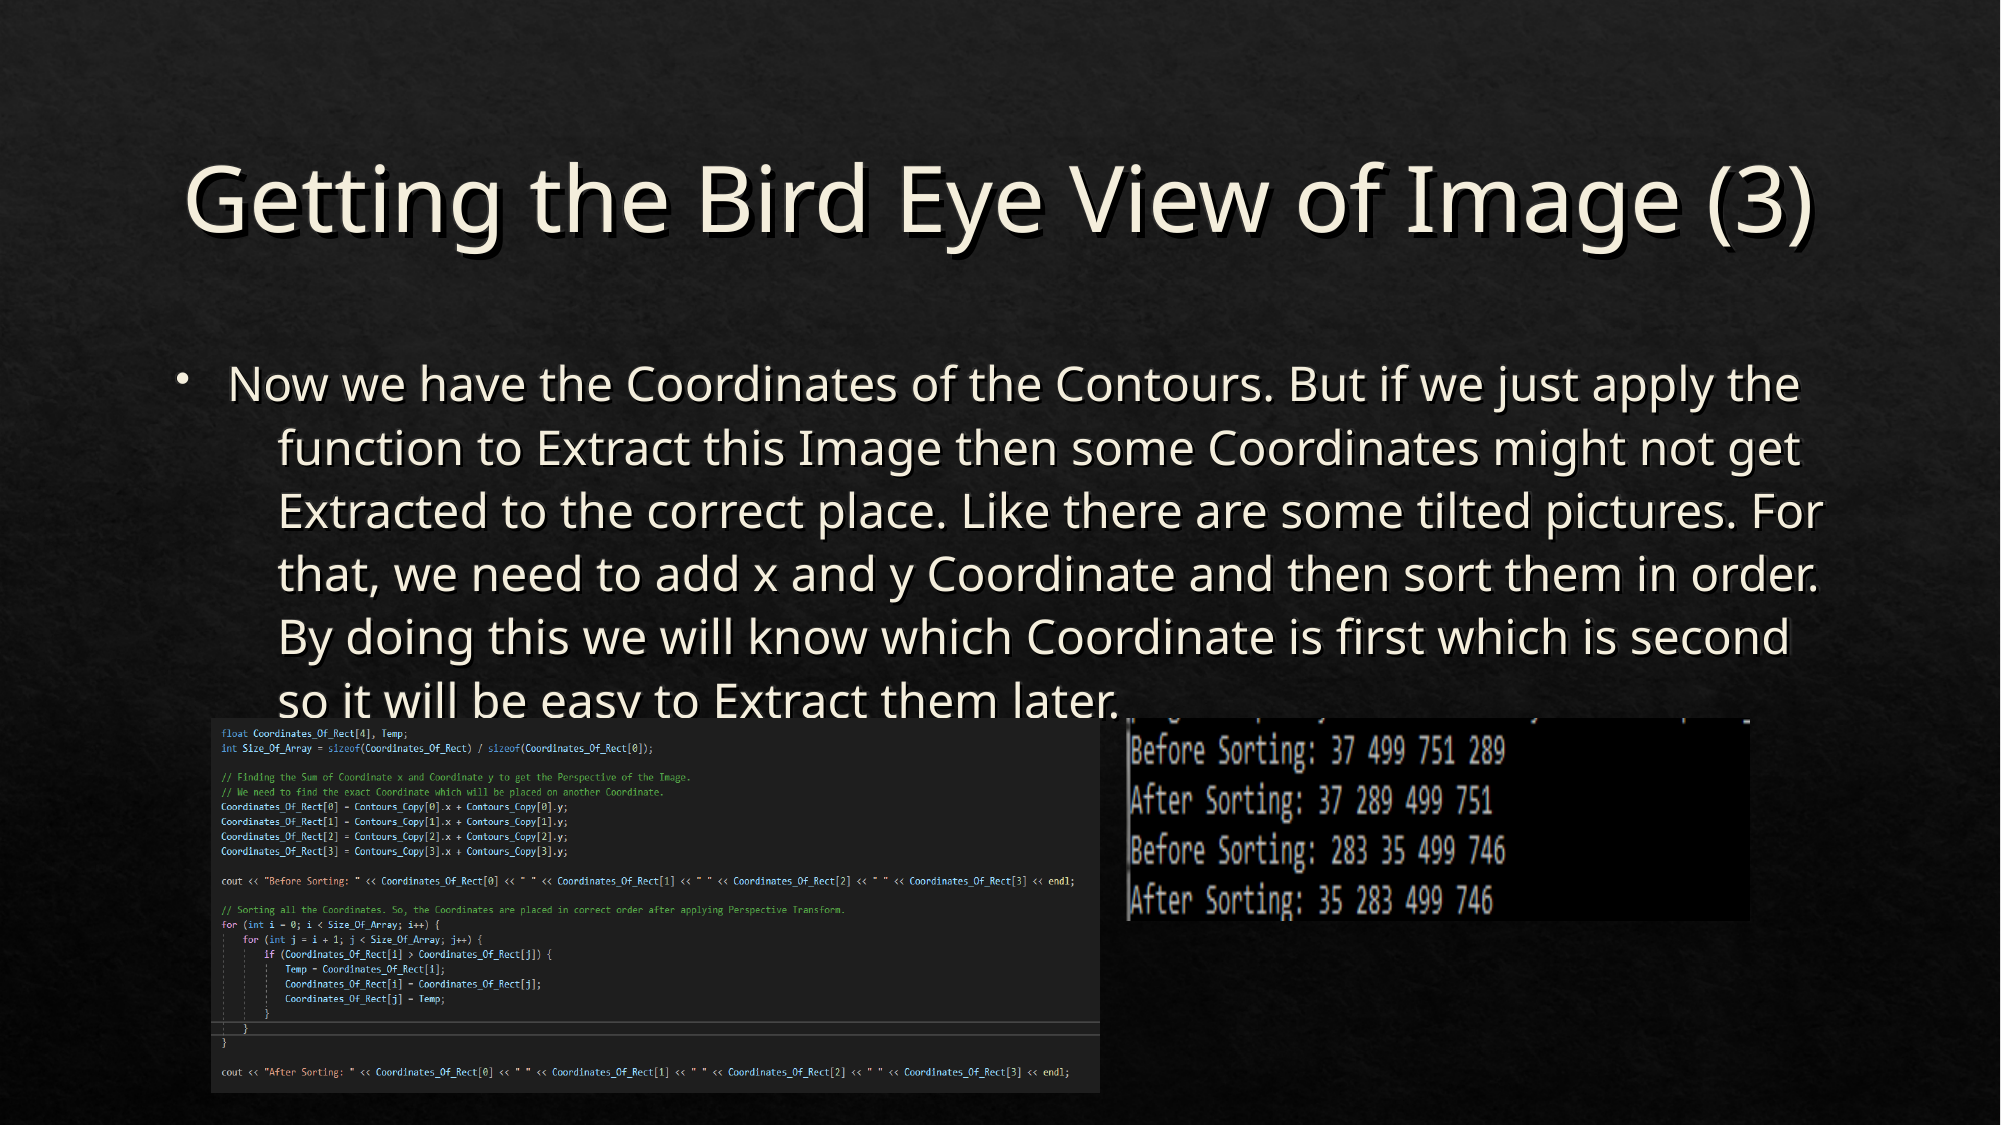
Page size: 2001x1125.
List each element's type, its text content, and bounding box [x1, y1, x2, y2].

picture [211, 718, 1100, 1093]
list Now we have the Coordinates of the Contours. But if we just apply the function to Extract this Image then some Coordinates might not get Extracted to the correct place. Like there are some tilted pictures. For that, we need to add x and y Coordinate and then sort them in order. By doing this we will know which Coordinate is first which is second so it will be easy to Extract them later. [149, 340, 1849, 951]
picture [1126, 718, 1750, 921]
title Getting the Bird Eye View of Image (3) [149, 99, 1849, 307]
